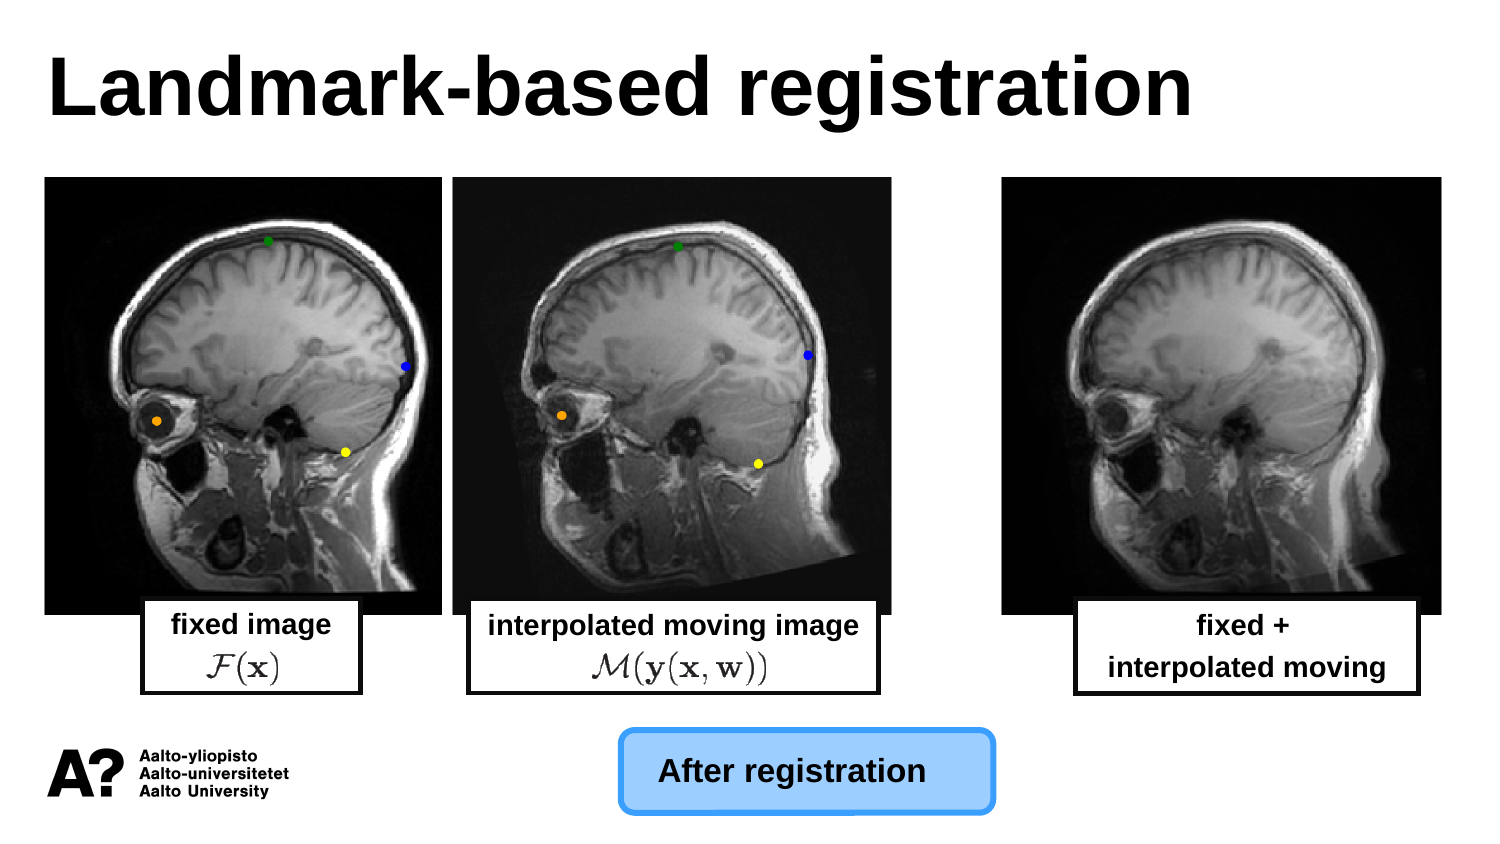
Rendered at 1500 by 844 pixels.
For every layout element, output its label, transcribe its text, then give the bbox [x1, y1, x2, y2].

list Landmark-based registration [47, 32, 1442, 197]
text_box fixed image [142, 598, 361, 694]
text_box [620, 730, 994, 813]
picture [206, 626, 278, 694]
text_box fixed + interpolated moving [1075, 598, 1419, 694]
picture [34, 167, 900, 625]
picture [991, 167, 1450, 625]
picture [0, 702, 337, 844]
text_box interpolated moving image [468, 598, 879, 693]
text_box After registration [629, 752, 1004, 806]
picture [592, 626, 766, 694]
